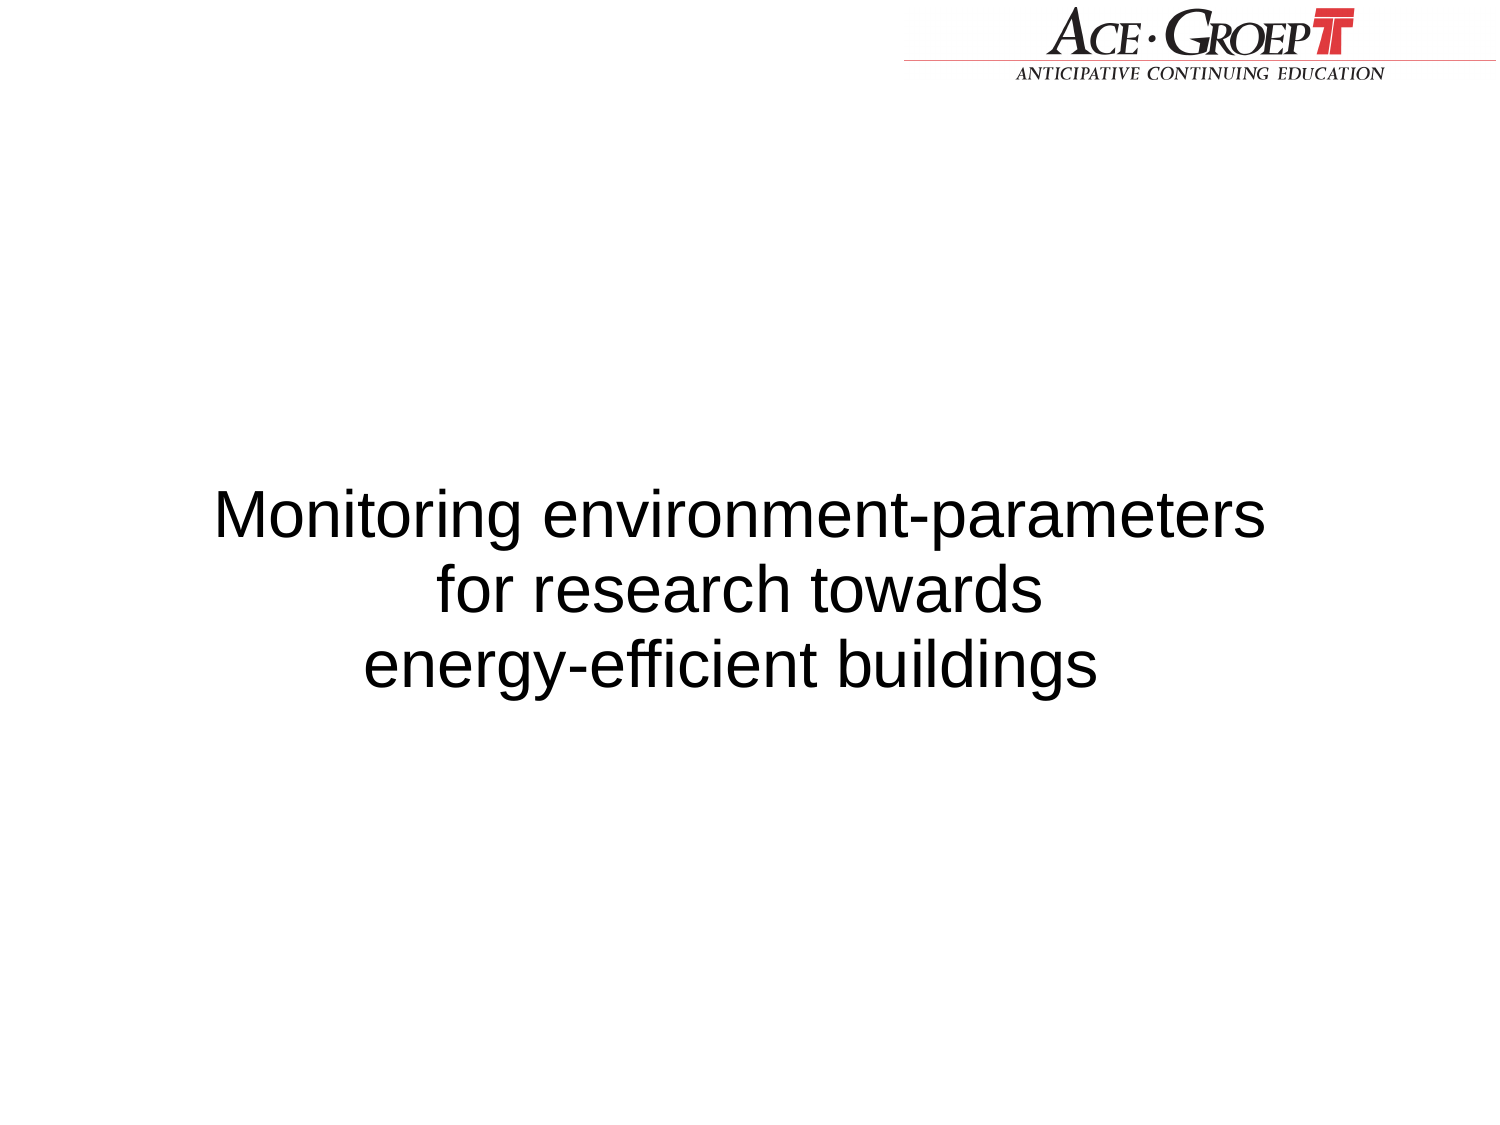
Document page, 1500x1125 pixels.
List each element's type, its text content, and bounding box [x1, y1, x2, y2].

picture [904, 7, 1496, 80]
subtitle Monitoring environment-parameters for research towards energy-efficient buildings [75, 263, 1425, 916]
